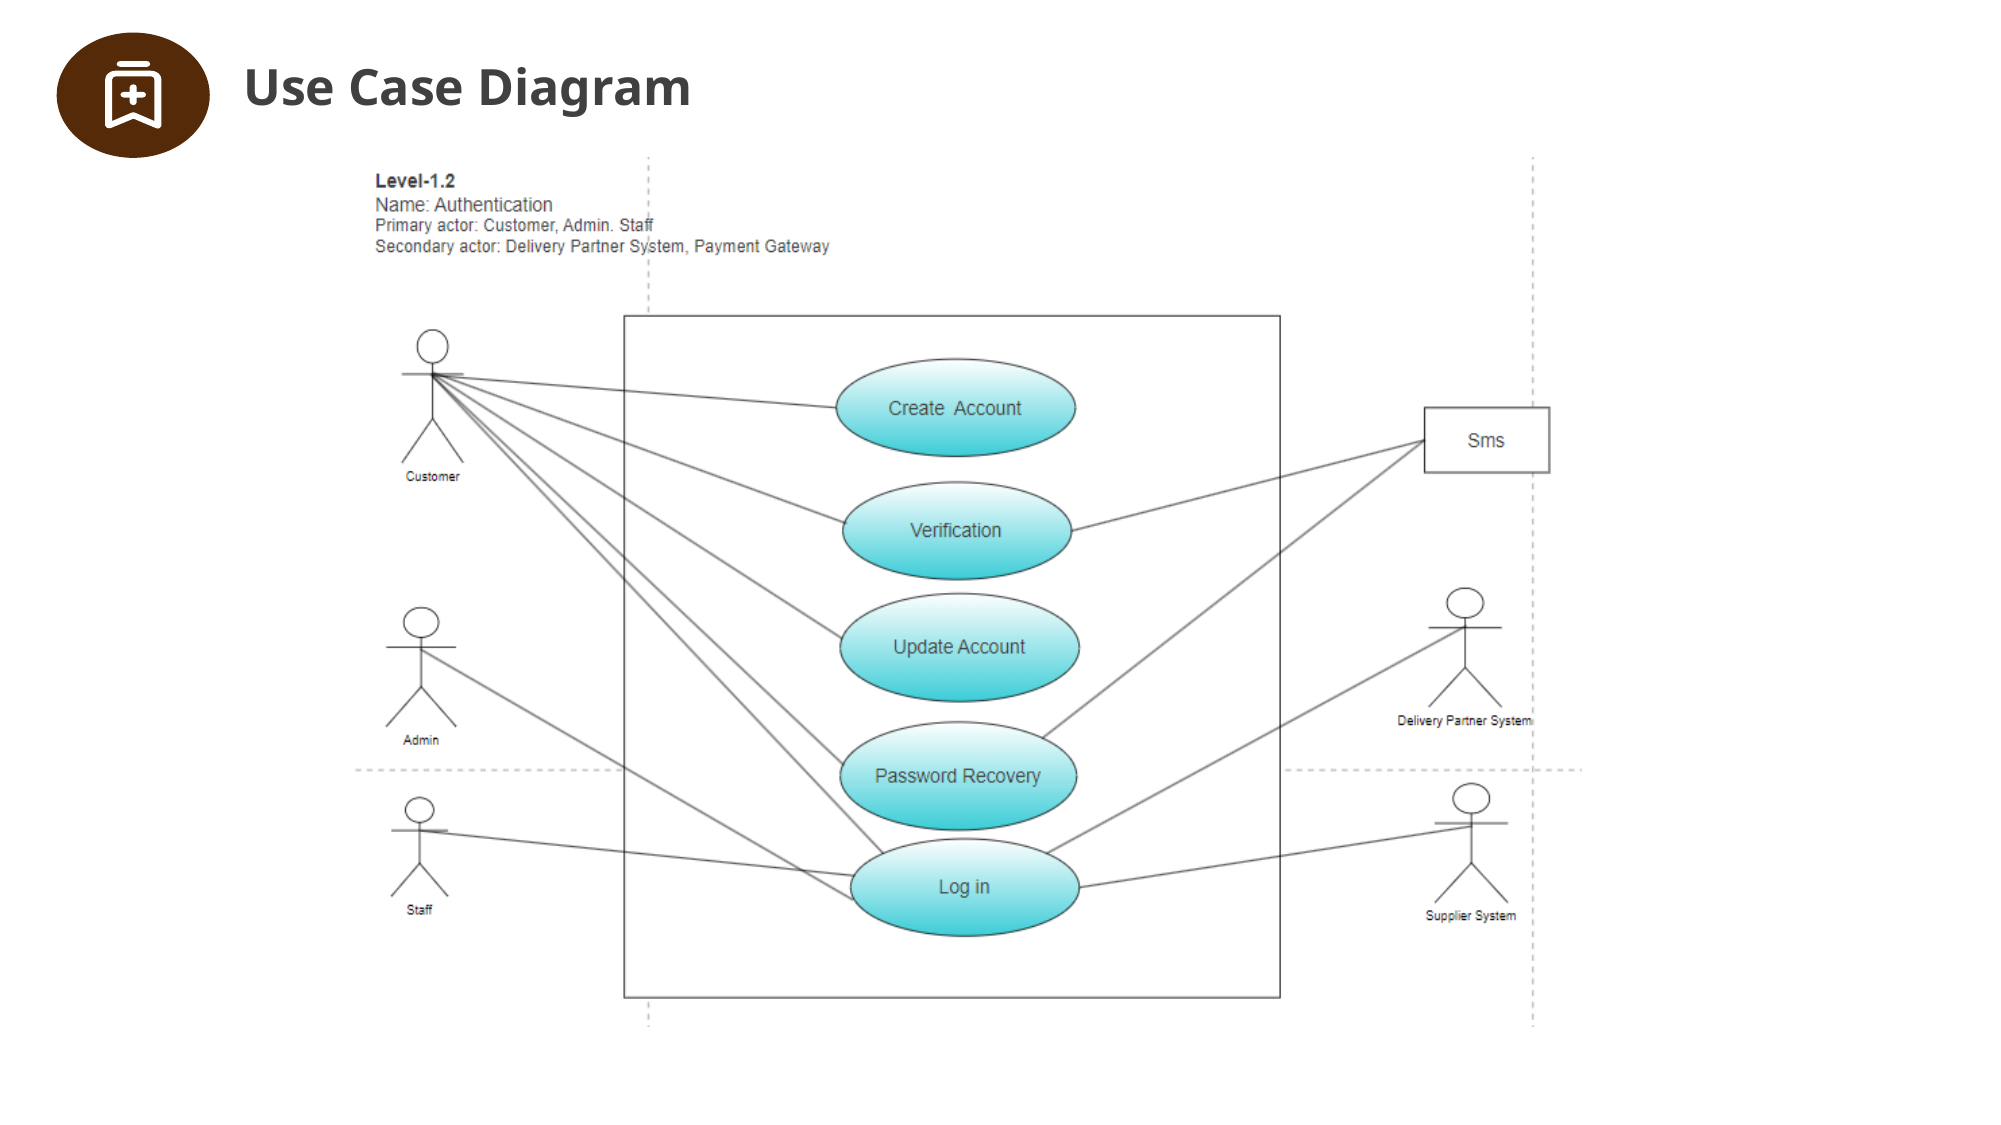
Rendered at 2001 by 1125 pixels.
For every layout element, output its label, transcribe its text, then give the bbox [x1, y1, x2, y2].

text_box [56, 32, 210, 158]
text_box Use Case Diagram [228, 48, 640, 153]
picture [351, 157, 1582, 1027]
